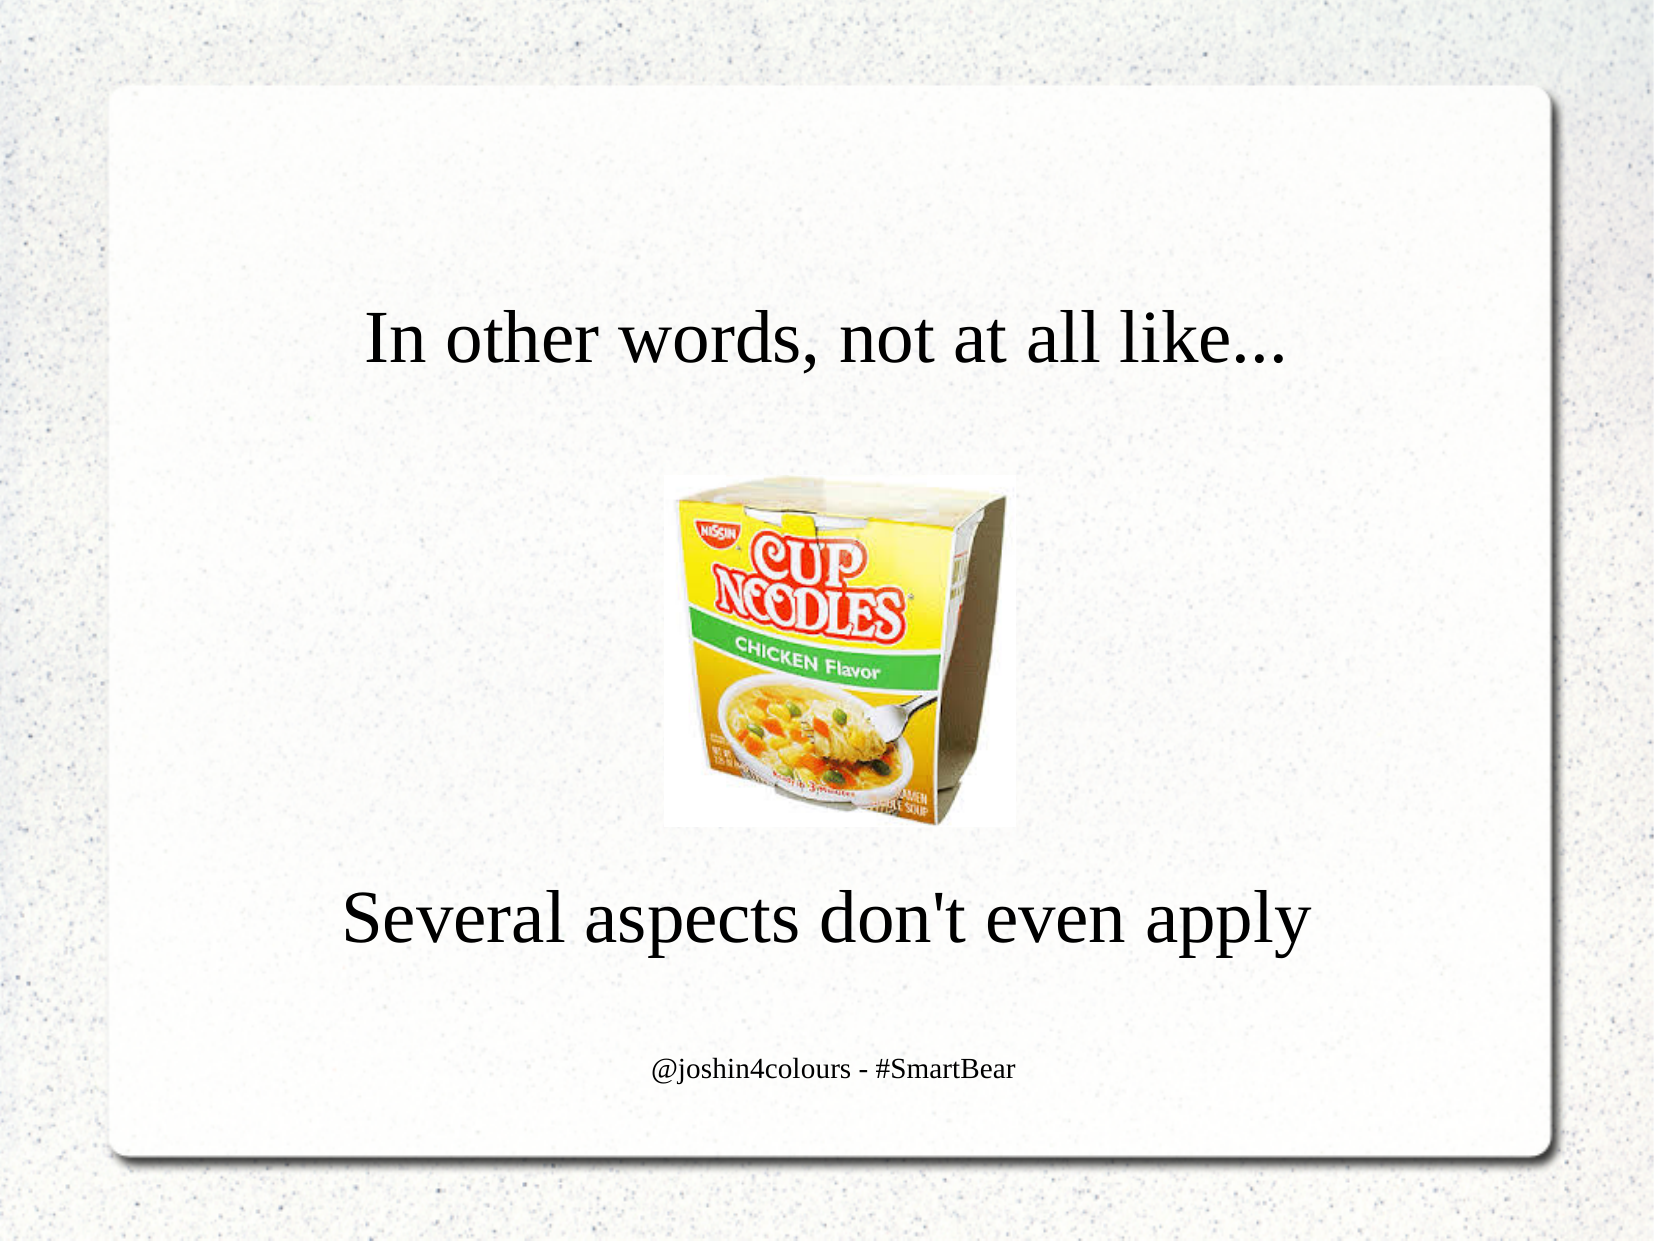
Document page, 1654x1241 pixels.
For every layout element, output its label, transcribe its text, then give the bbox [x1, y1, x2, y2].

picture [0, 0, 1654, 1241]
subtitle In other words, not at all like... Several aspects don't even apply [147, 295, 1506, 1043]
